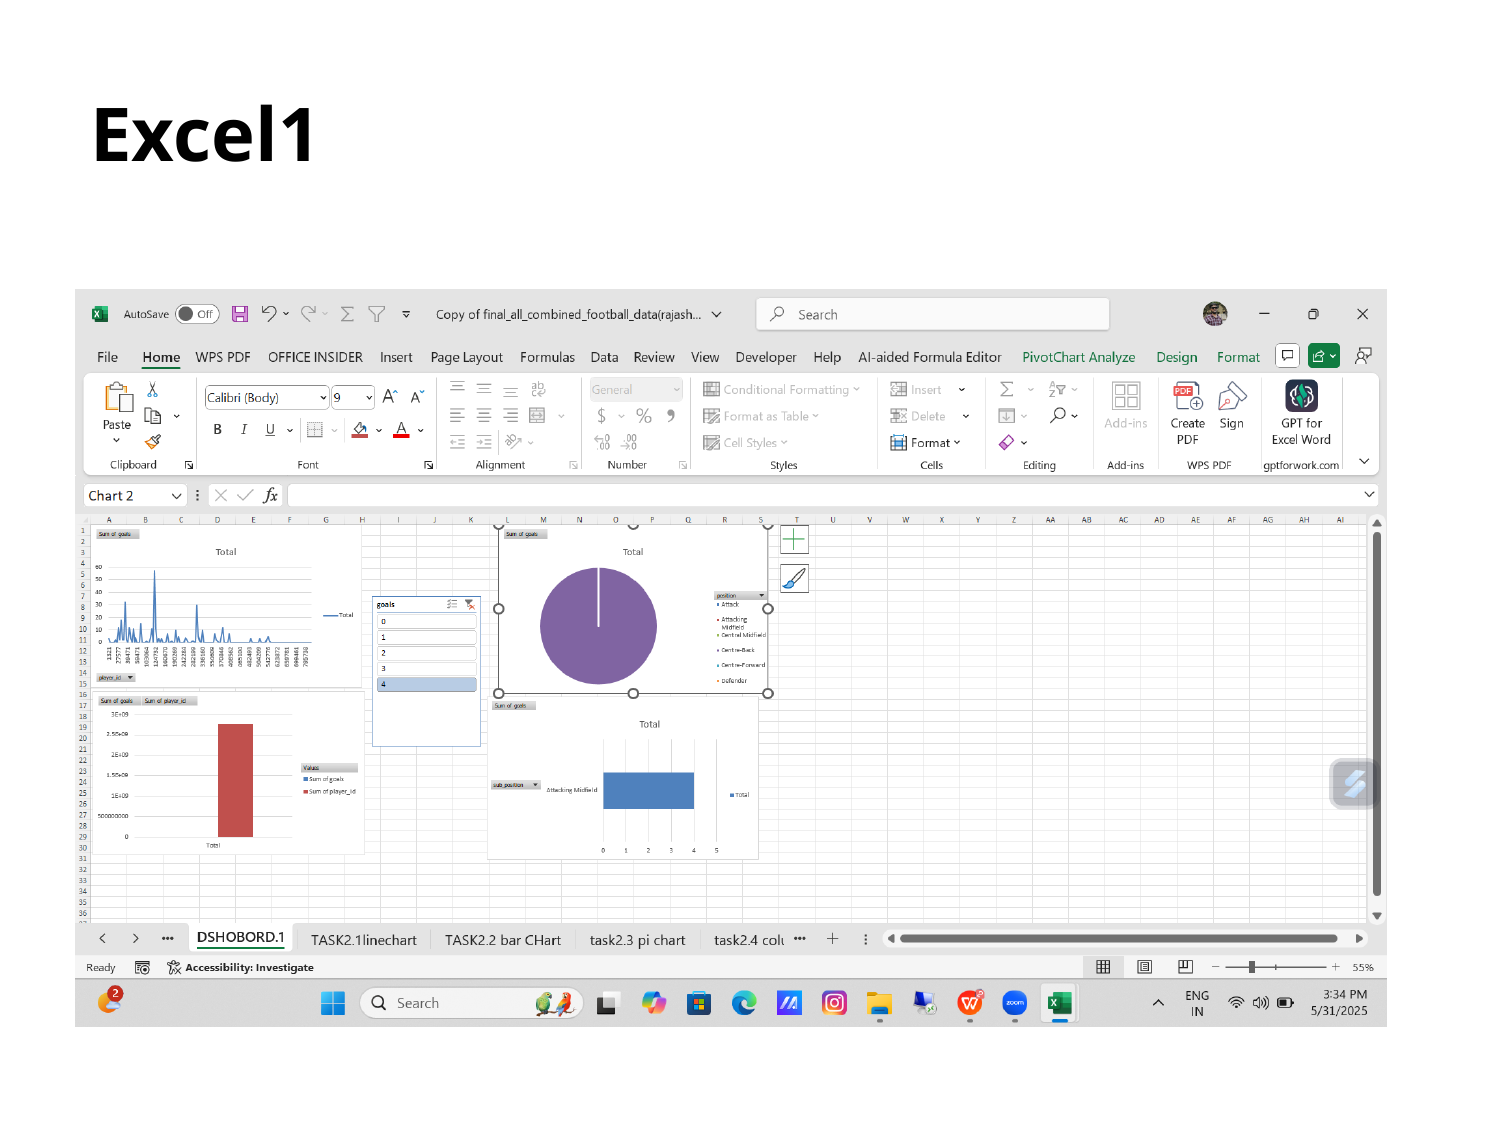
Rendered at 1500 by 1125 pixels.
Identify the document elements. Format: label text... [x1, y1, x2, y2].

title Excel1 [75, 90, 1387, 276]
picture [75, 289, 1387, 1027]
